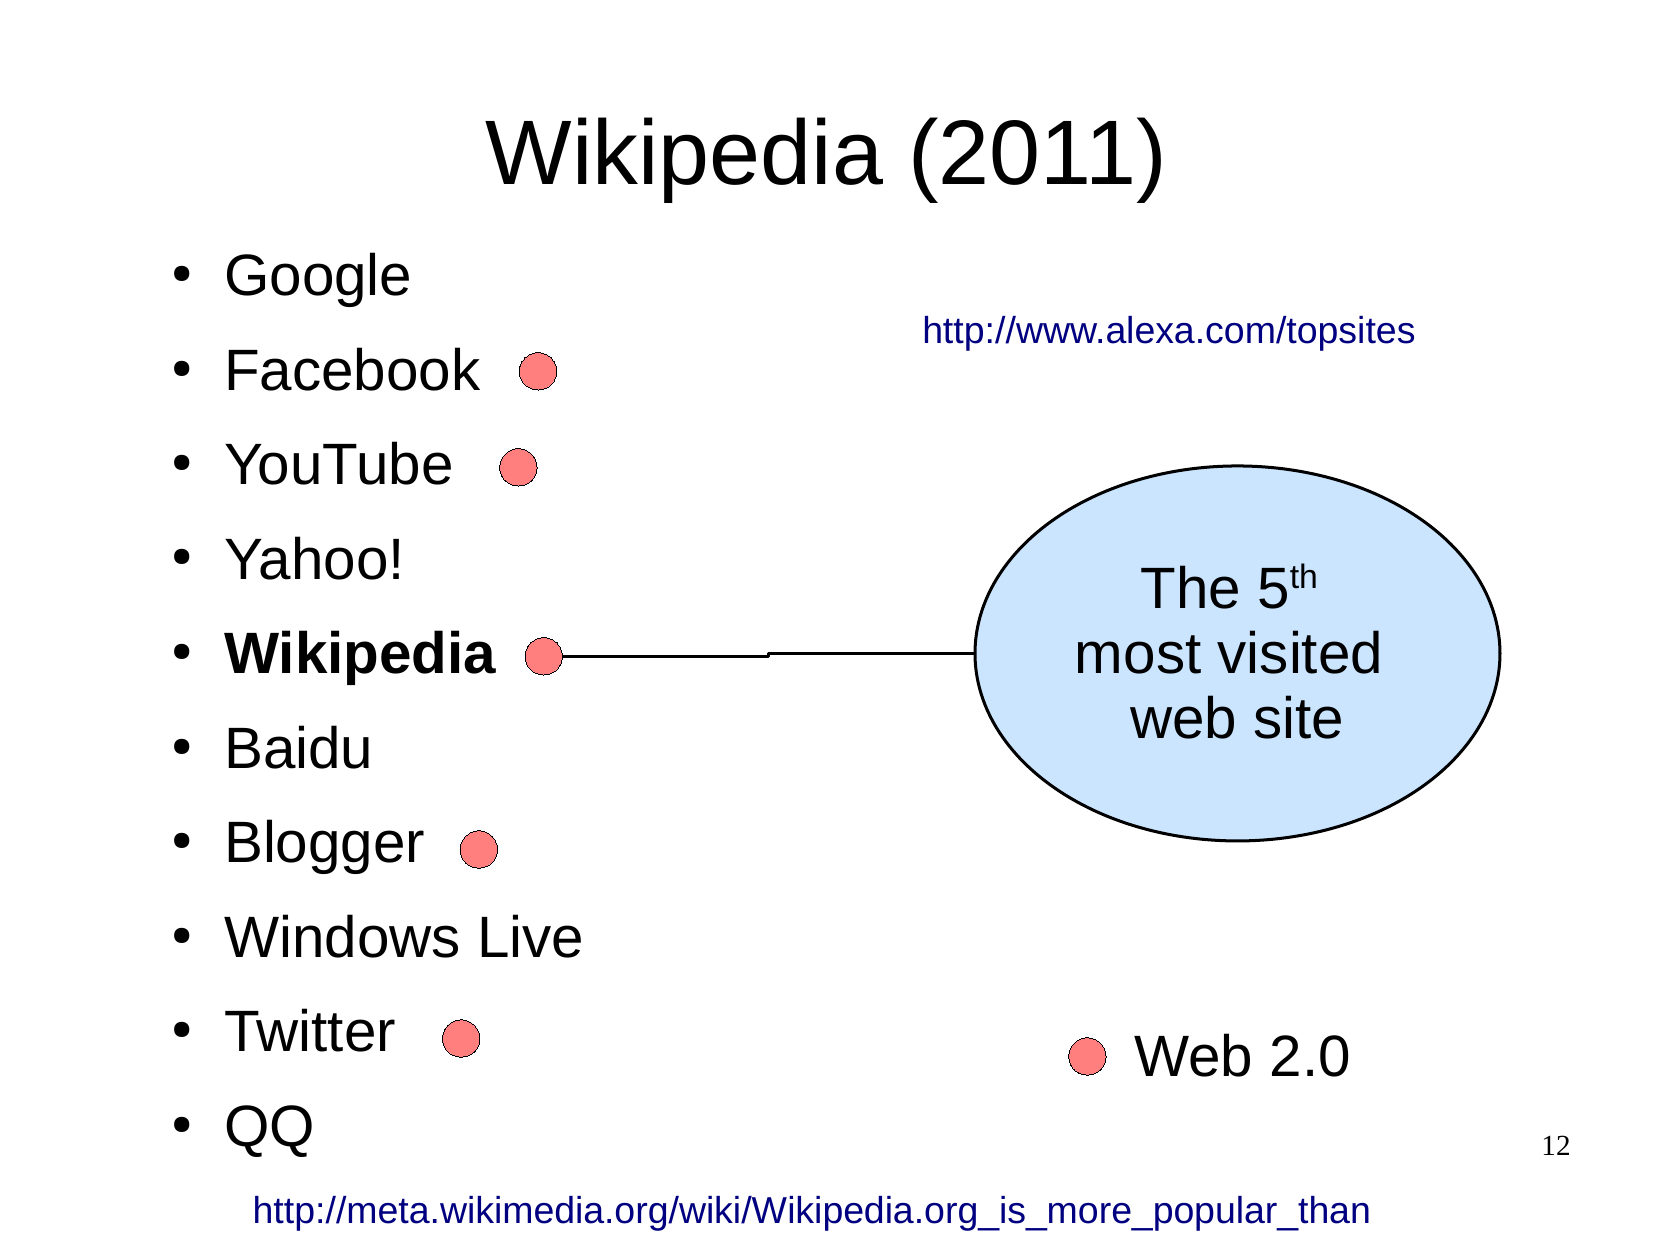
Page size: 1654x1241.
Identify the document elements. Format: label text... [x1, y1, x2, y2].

text_box The 5th most visited web site [975, 465, 1501, 841]
list Google Facebook YouTube Yahoo! Wikipedia Baidu Blogger Windows Live Twitter QQ [153, 242, 1013, 1177]
title Wikipedia (2011) [82, 49, 1571, 257]
text_box [525, 637, 563, 676]
text_box [519, 352, 557, 391]
text_box [1068, 1037, 1092, 1076]
text_box Web 2.0 [1092, 1016, 1393, 1097]
text_box http://meta.wikimedia.org/wiki/Wikipedia.org_is_more_popular_than... [237, 1182, 1417, 1241]
text_box http://www.alexa.com/topsites [907, 302, 1553, 360]
text_box [442, 1019, 480, 1058]
text_box [460, 830, 498, 869]
text_box [499, 448, 538, 487]
